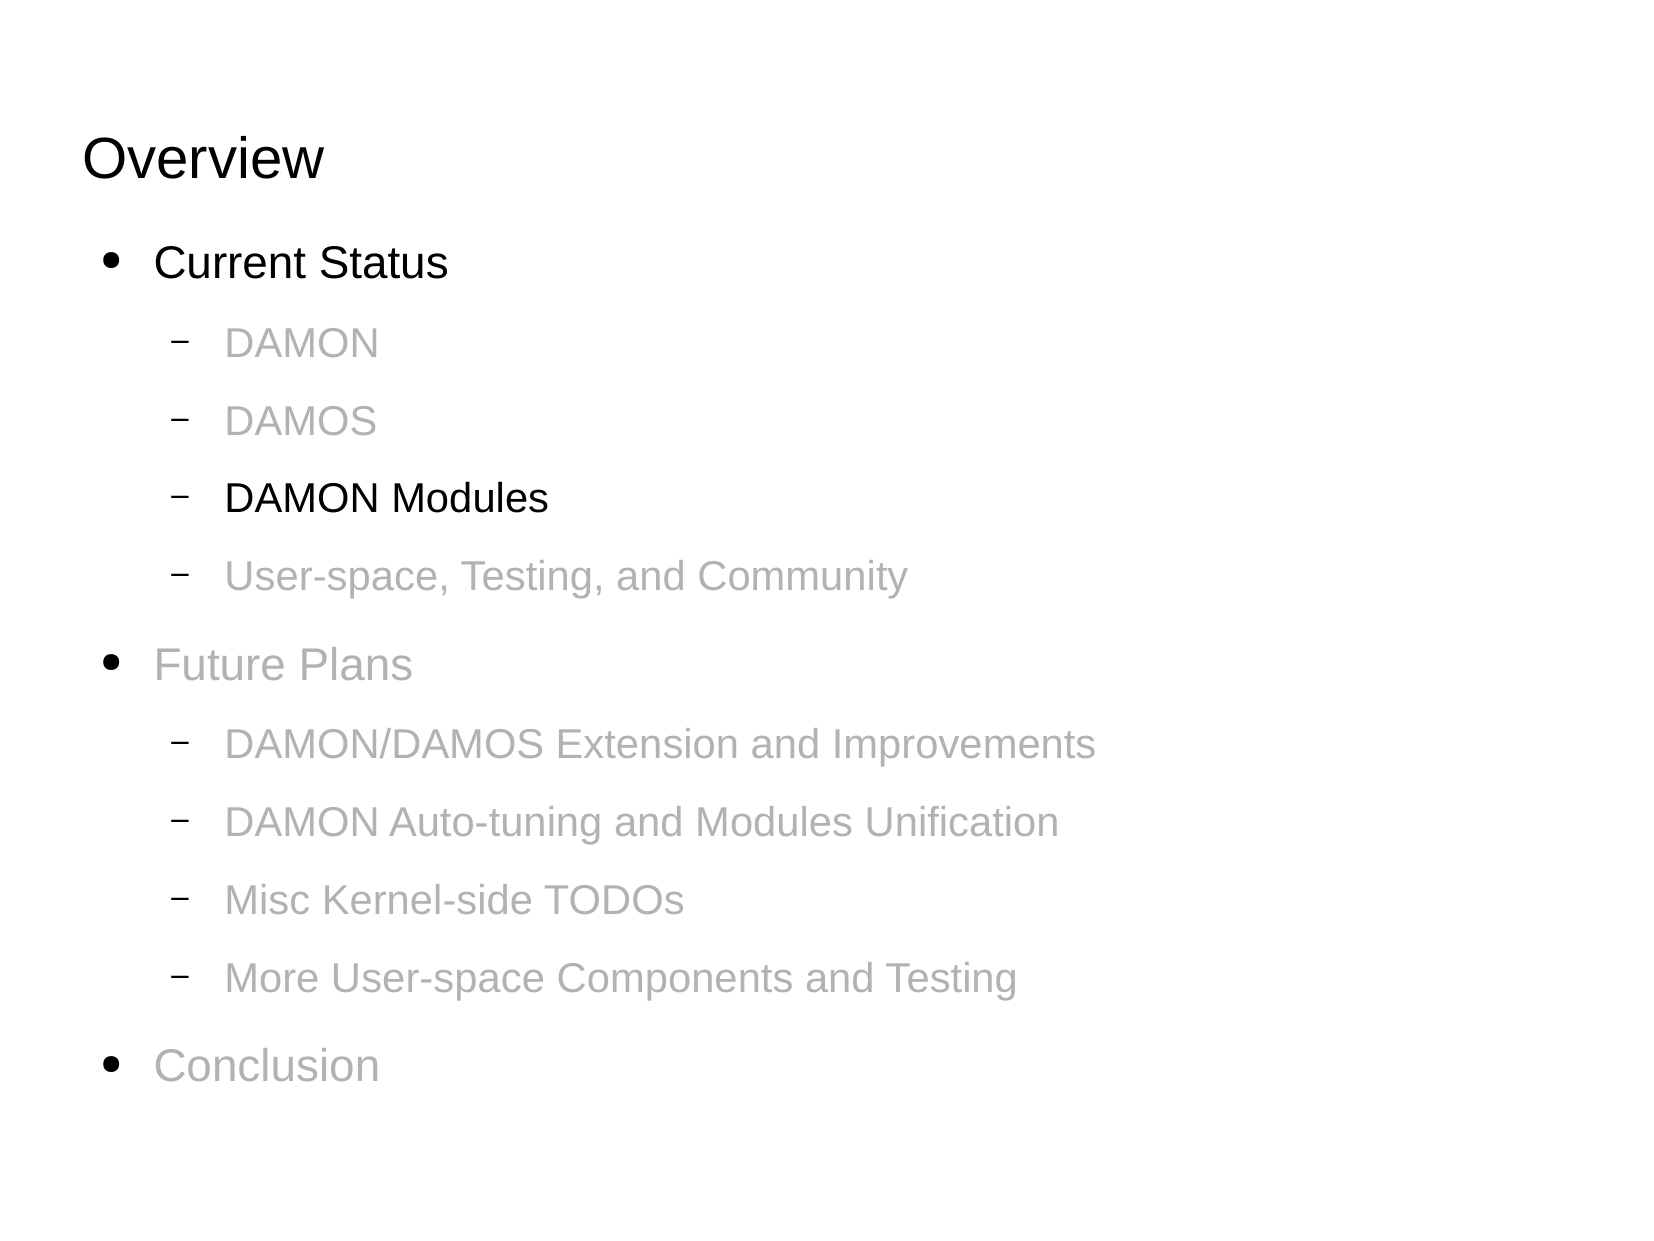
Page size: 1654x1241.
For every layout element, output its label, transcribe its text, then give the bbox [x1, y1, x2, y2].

title Overview [82, 108, 1571, 210]
list Current Status DAMON DAMOS DAMON Modules User-space, Testing, and Community Future Plans DAMON/DAMOS Extension and Improvements DAMON Auto-tuning and Modules Unification Misc Kernel-side TODOs More User-space Components and Testing Conclusion [82, 236, 1571, 1111]
